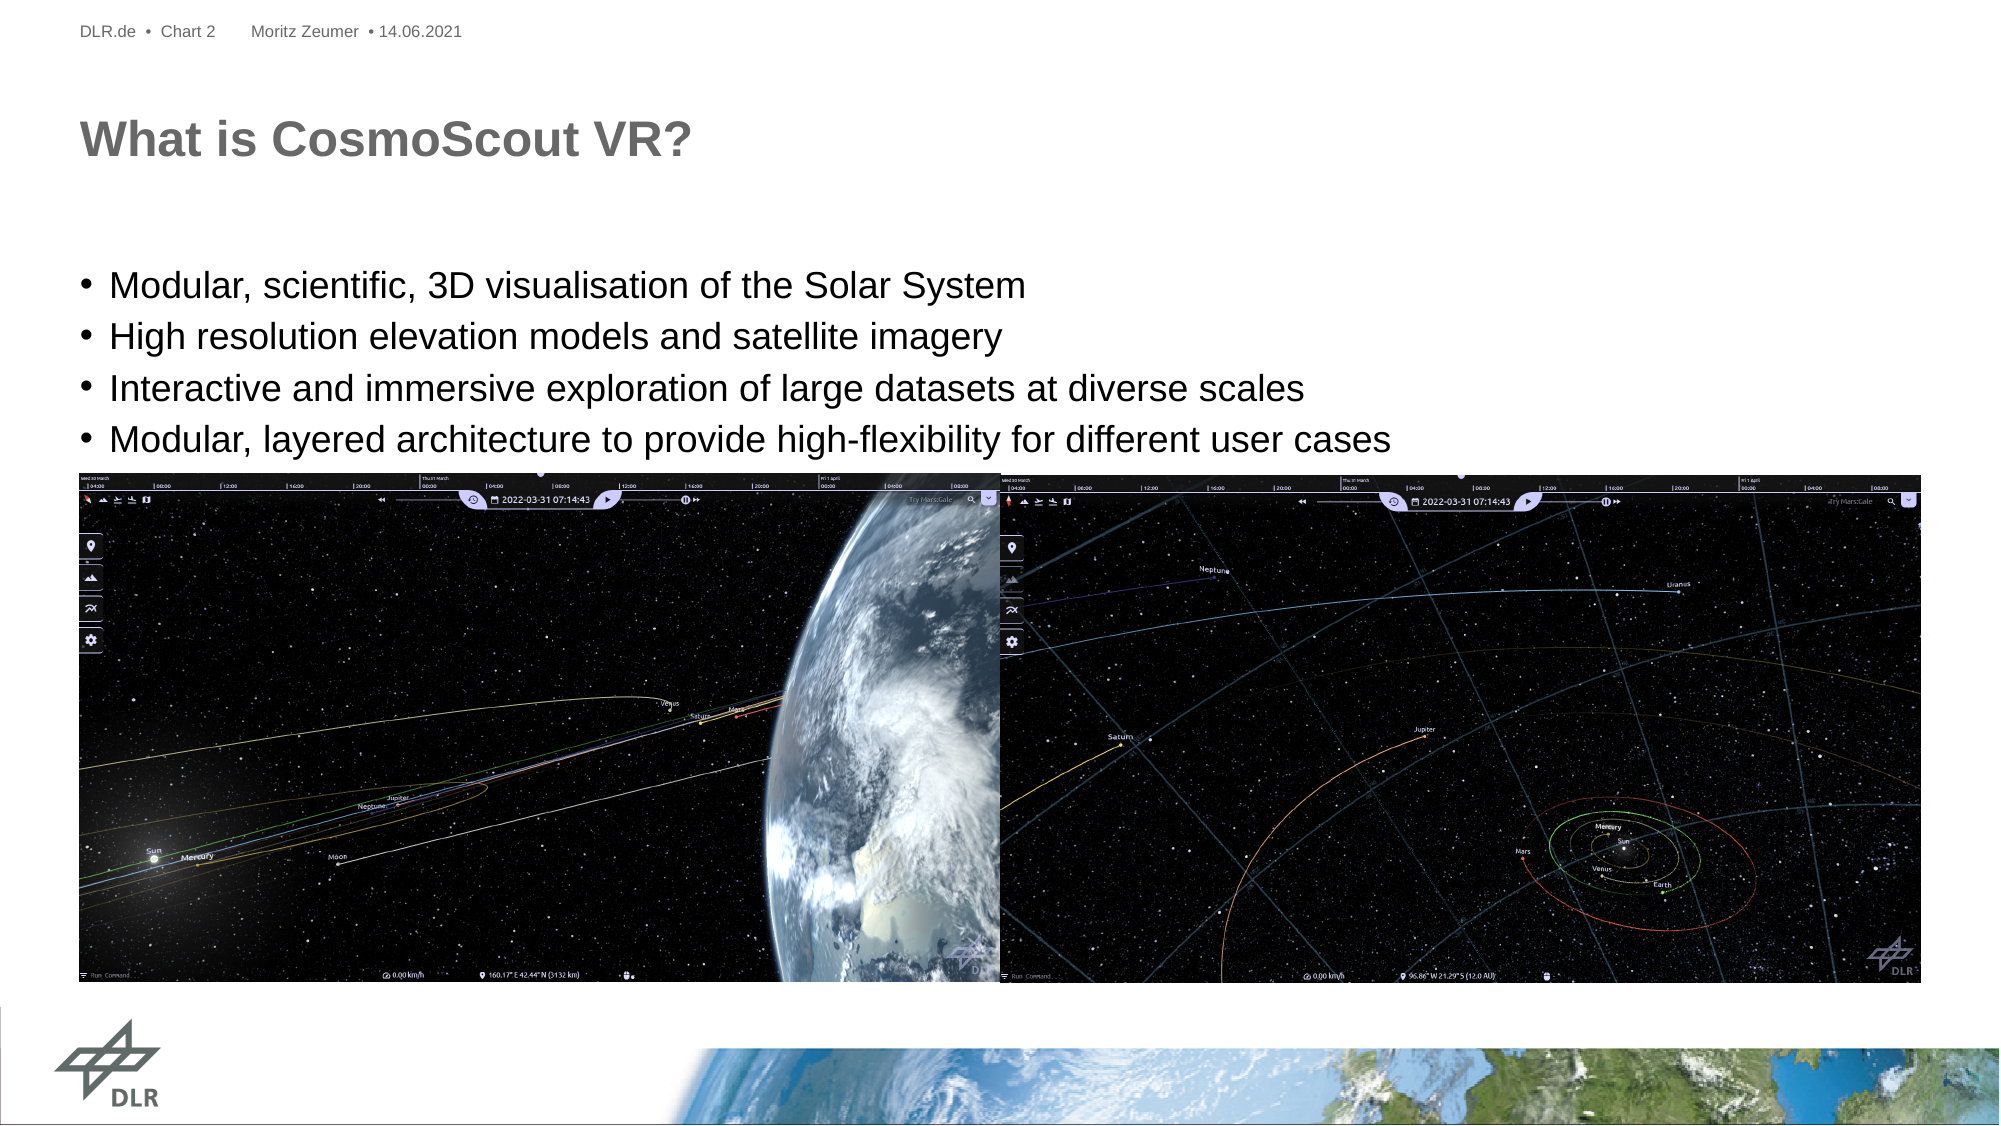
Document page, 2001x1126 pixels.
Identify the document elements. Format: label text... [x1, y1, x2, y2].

text_box What is CosmoScout VR? [79, 106, 1921, 228]
text_box DLR.de • Chart <number> [79, 20, 251, 45]
text_box Modular, scientific, 3D visualisation of the Solar System High resolution elevation models and satellite imagery Interactive and immersive exploration of large datasets at diverse scales Modular, layered architecture to provide high-flexibility for different user cases [79, 261, 1921, 475]
text_box Moritz Zeumer • 14.06.2021 [251, 20, 1921, 45]
picture [79, 473, 1921, 983]
